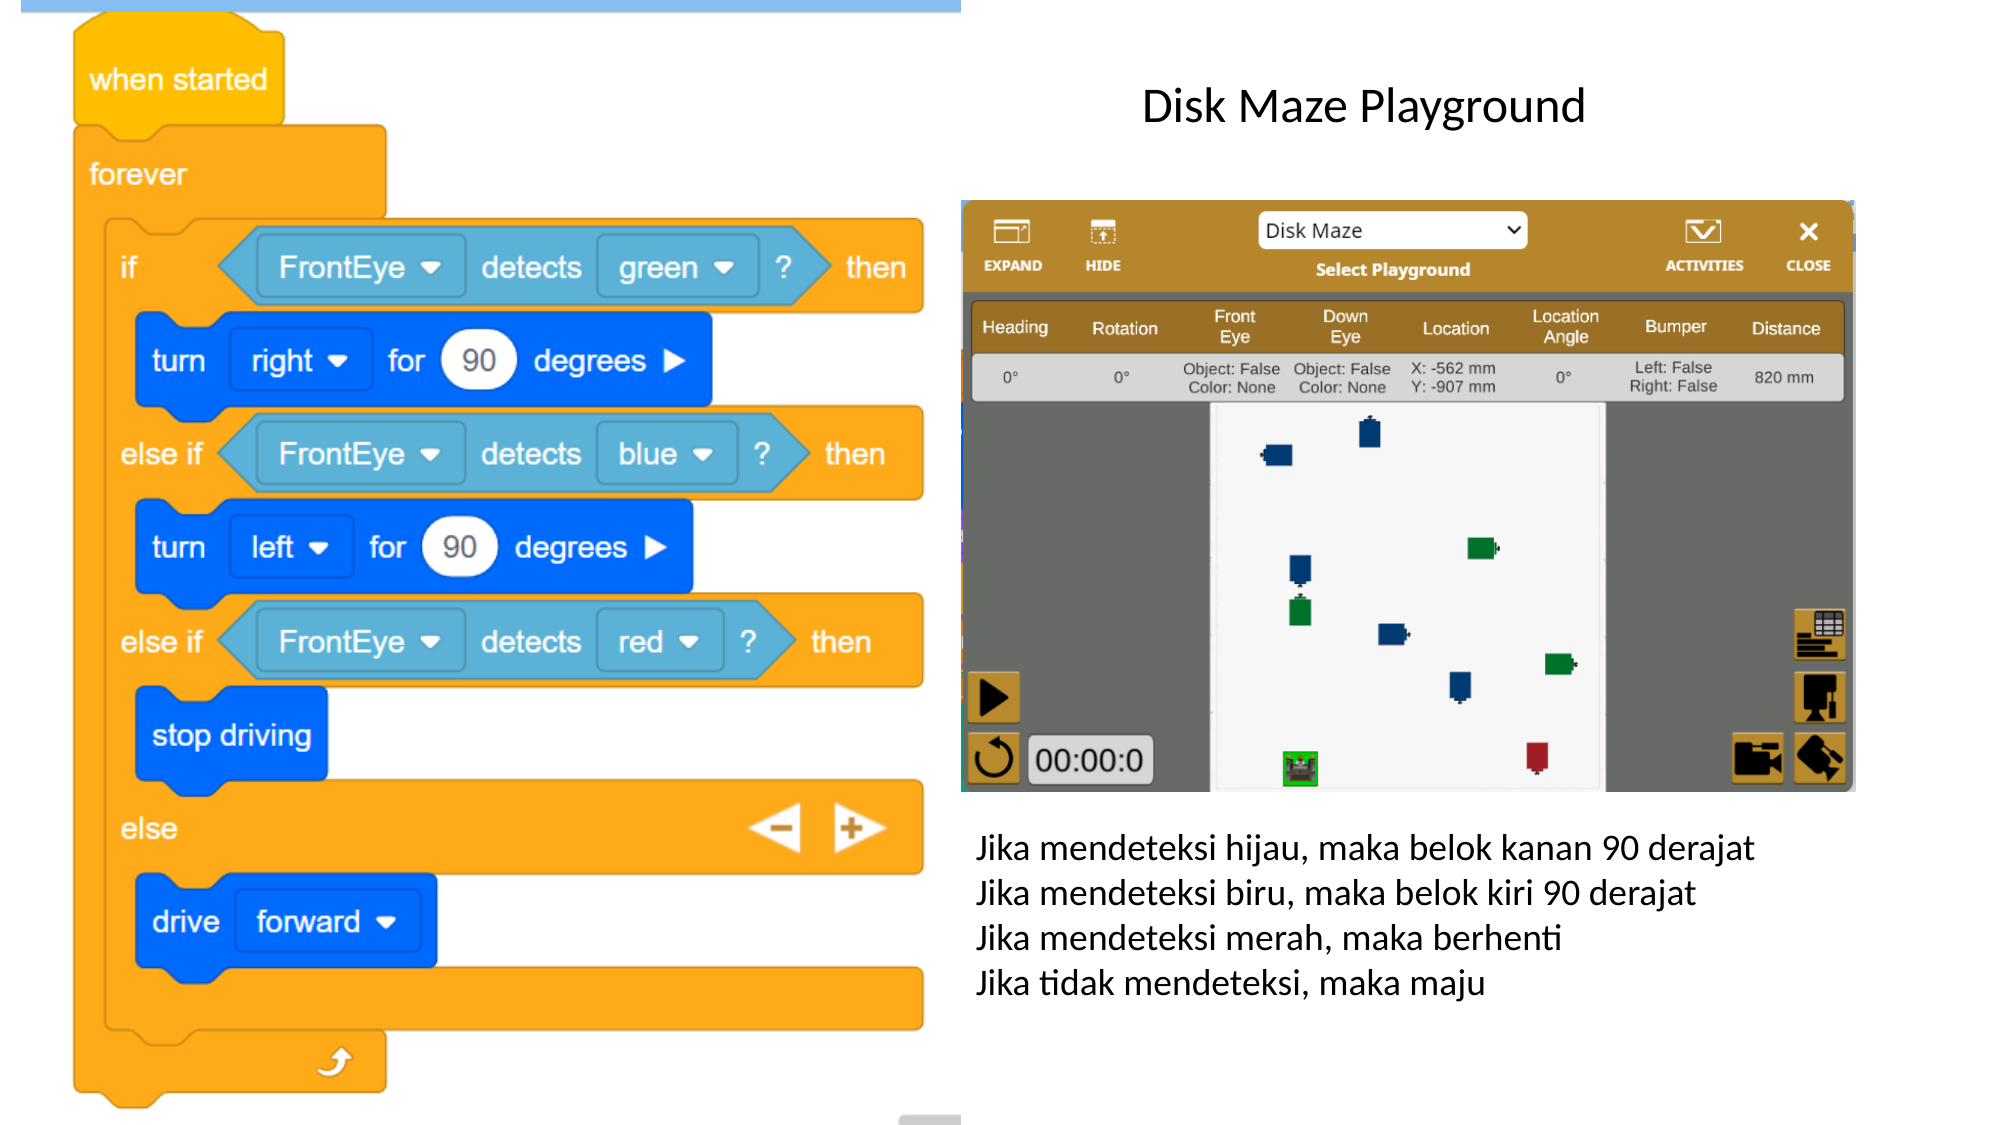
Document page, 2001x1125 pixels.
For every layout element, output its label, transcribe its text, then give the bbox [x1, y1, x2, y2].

picture [21, 0, 1856, 1125]
text_box Disk Maze Playground [1127, 65, 1939, 201]
text_box Jika mendeteksi hijau, maka belok kanan 90 derajat Jika mendeteksi biru, maka belok kiri 90 derajat Jika mendeteksi merah, maka berhenti Jika tidak mendeteksi, maka maju [961, 815, 1856, 1125]
